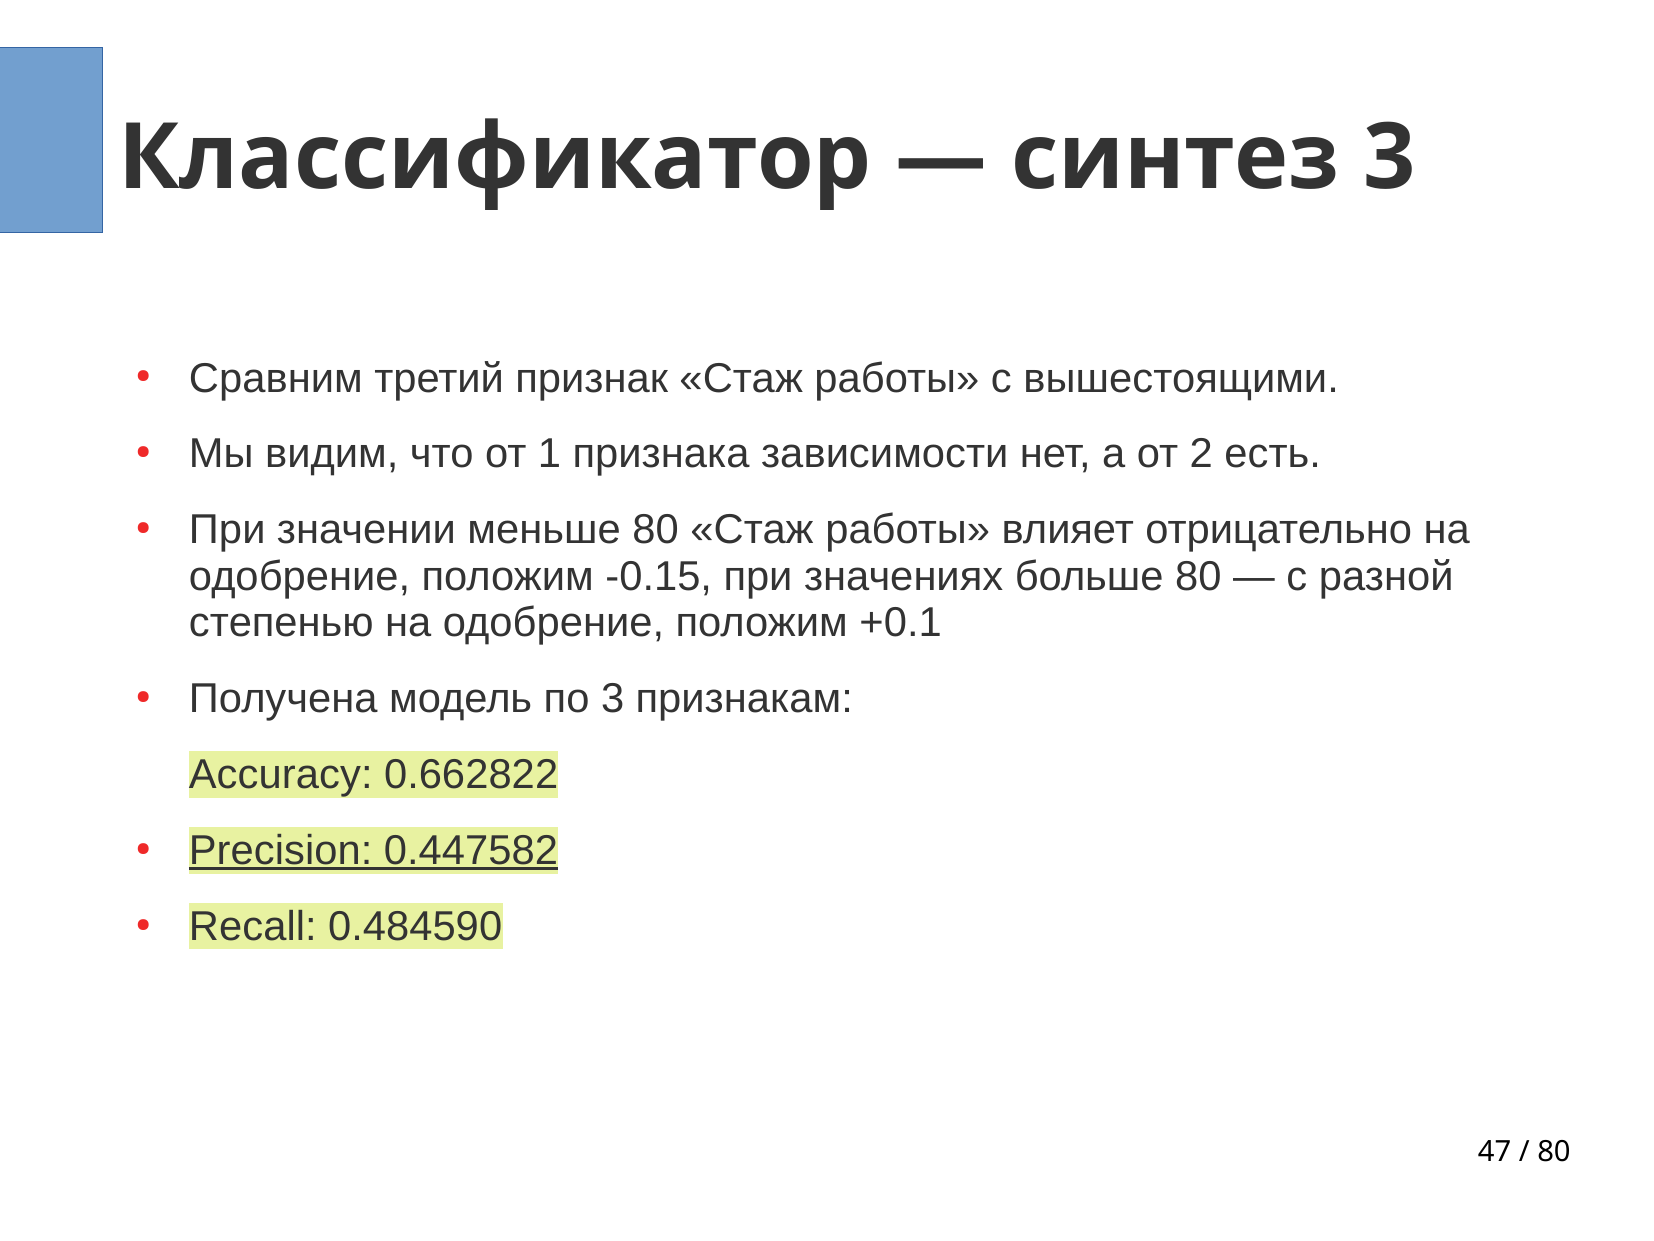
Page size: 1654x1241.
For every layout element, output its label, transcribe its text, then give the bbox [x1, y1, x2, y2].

title Классификатор — синтез 3 [118, 49, 1571, 257]
list Сравним третий признак «Стаж работы» с вышестоящими. Мы видим, что от 1 признака зависимости нет, а от 2 есть. При значении меньше 80 «Стаж работы» влияет отрицательно на одобрение, положим -0.15, при значениях больше 80 — с разной степенью на одобрение, положим +0.1 Получена модель по 3 признакам: Accuracy: 0.662822 Precision: 0.447582 Recall: 0.484590 [118, 354, 1536, 1074]
text_box [0, 47, 103, 233]
